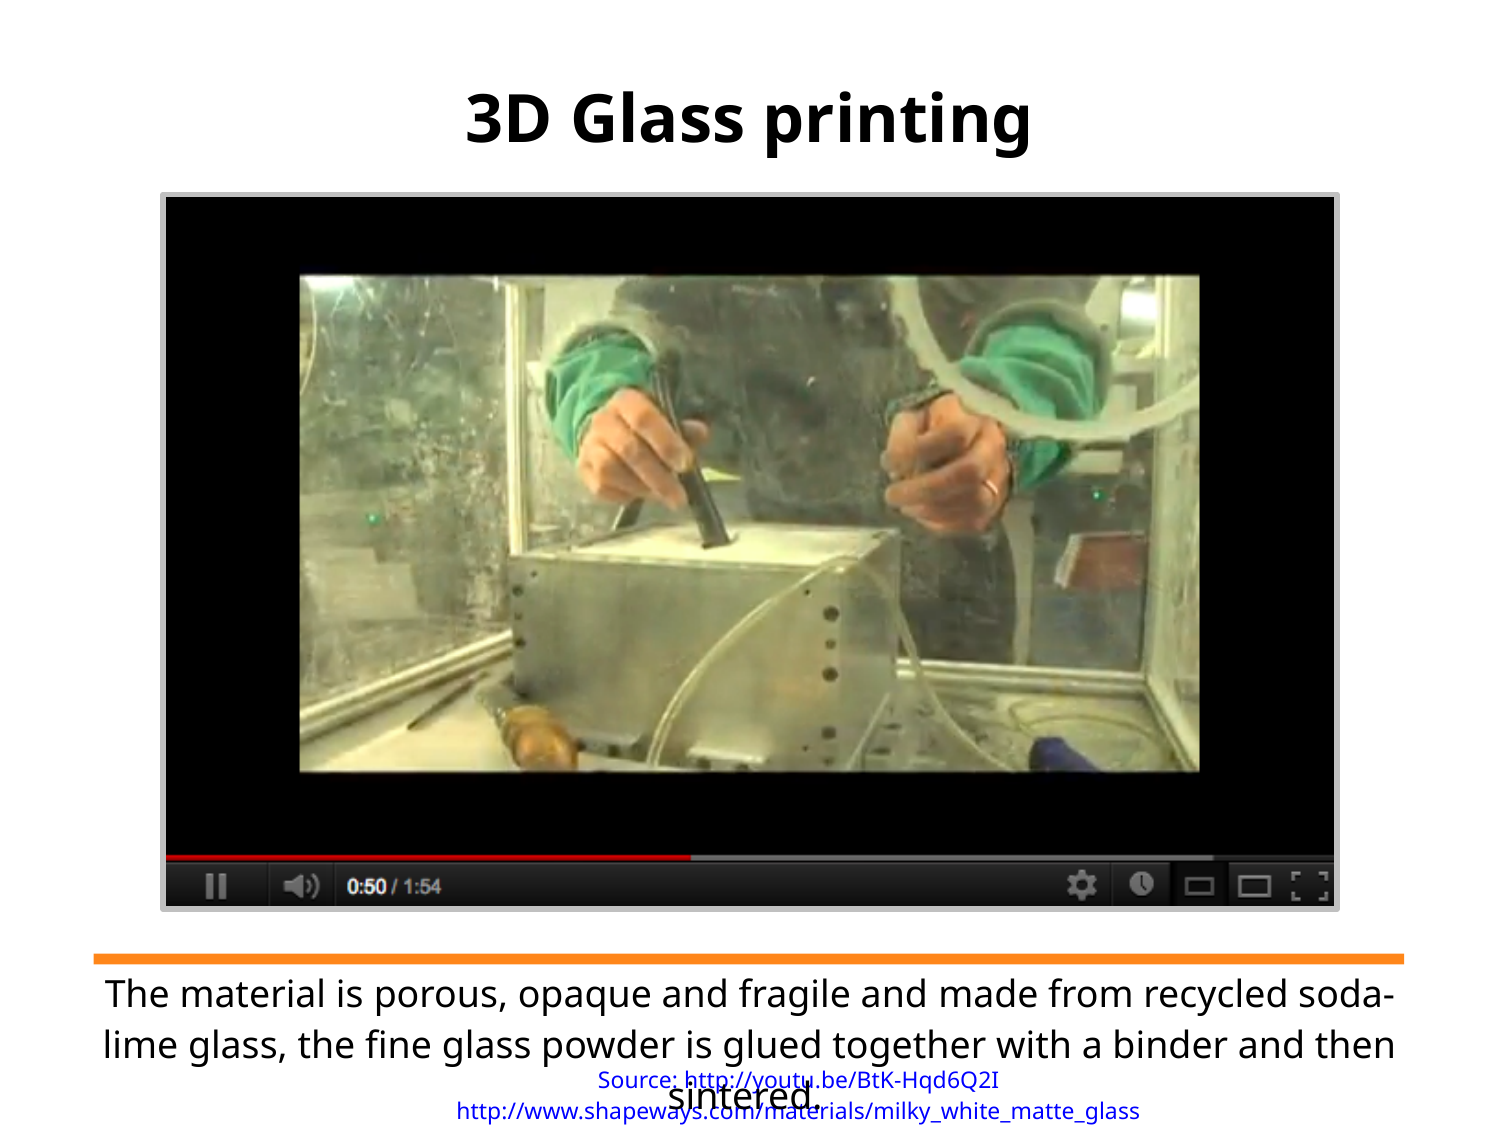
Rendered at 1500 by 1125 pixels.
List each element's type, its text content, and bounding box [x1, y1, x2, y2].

picture [0, 0, 1500, 1125]
text_box Source: http://youtu.be/BtK-Hqd6Q2I http://www.shapeways.com/materials/milky_white_matte_glass [441, 1064, 1059, 1123]
text_box The material is porous, opaque and fragile and made from recycled soda-lime glass, the fine glass powder is glued together with a binder and then sintered. [76, 960, 1424, 1064]
title 3D Glass printing [75, 44, 1426, 188]
